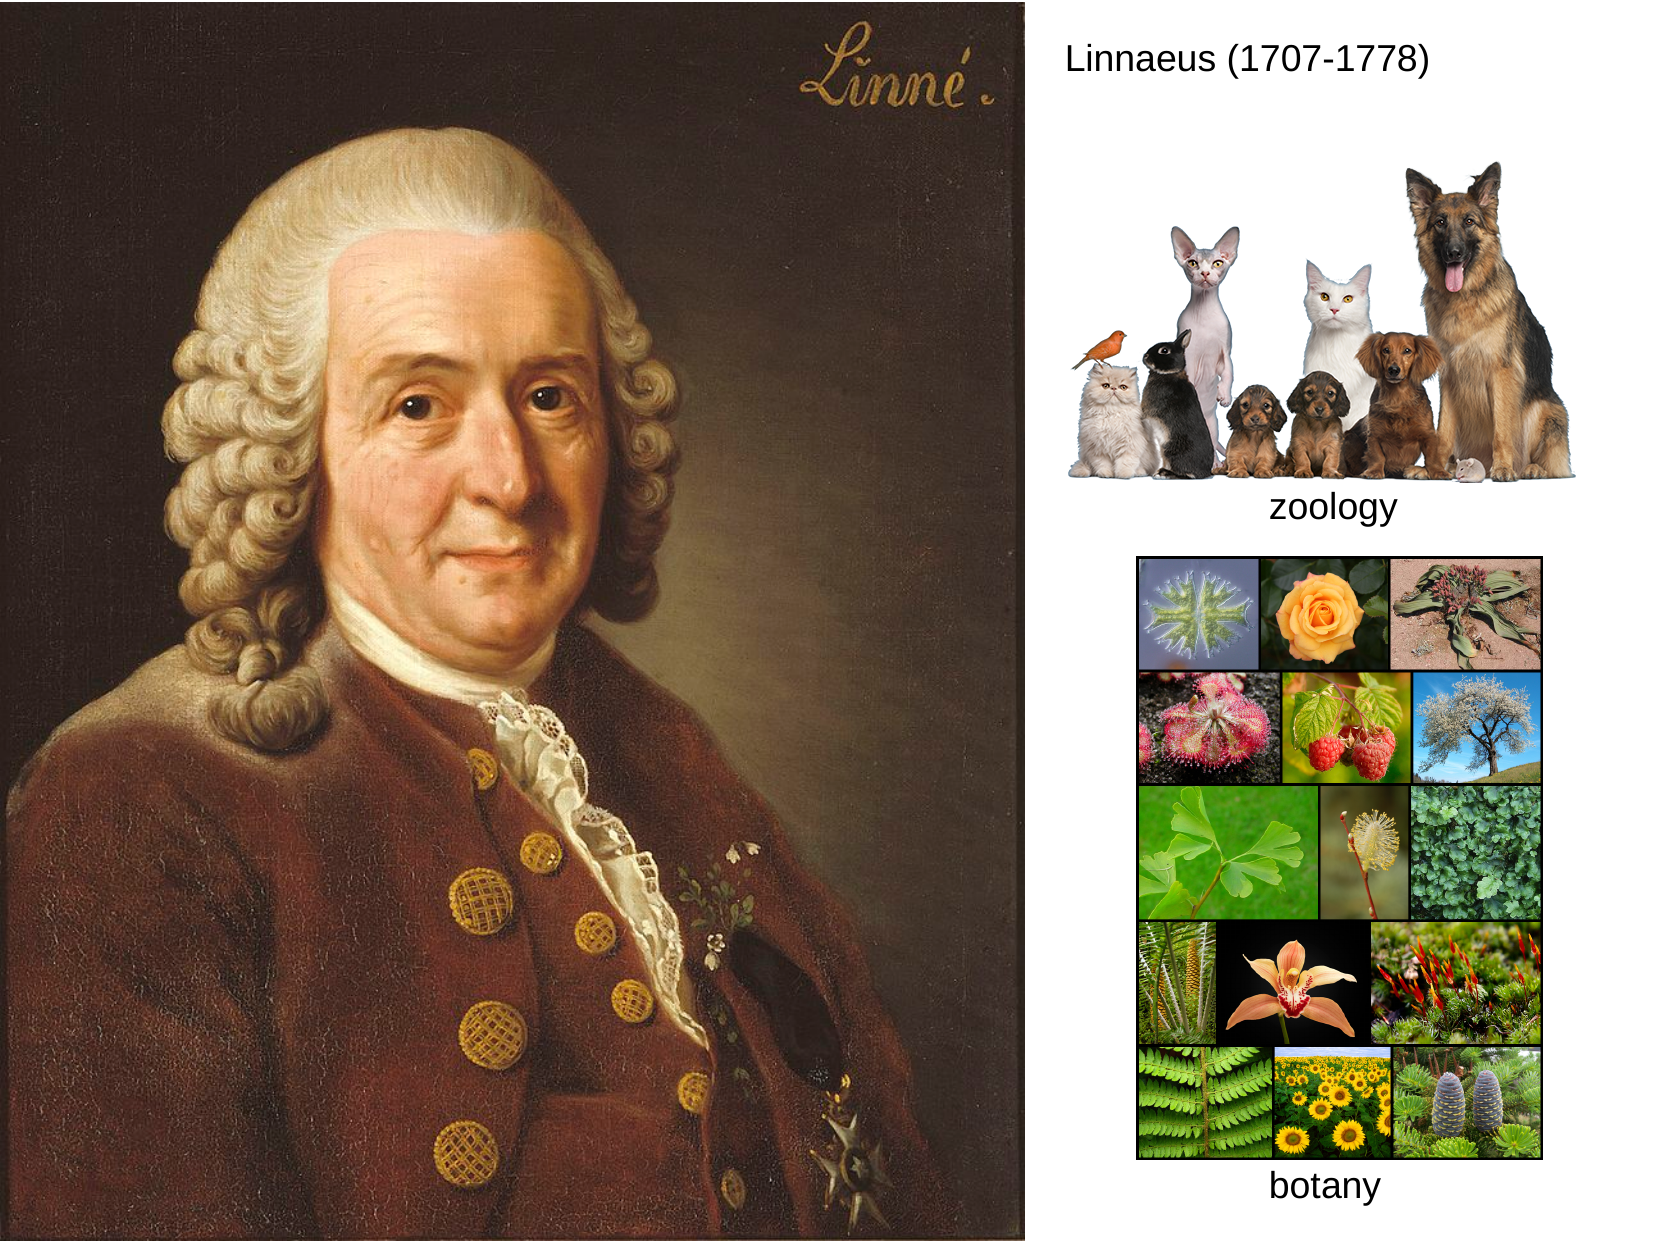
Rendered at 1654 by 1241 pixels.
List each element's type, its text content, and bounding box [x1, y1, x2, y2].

text_box Linnaeus (1707-1778) [1050, 29, 1613, 129]
text_box botany [1254, 1157, 1426, 1215]
picture [1068, 160, 1576, 483]
picture [0, 2, 1025, 1241]
text_box zoology [1254, 478, 1426, 536]
picture [1136, 556, 1543, 1160]
